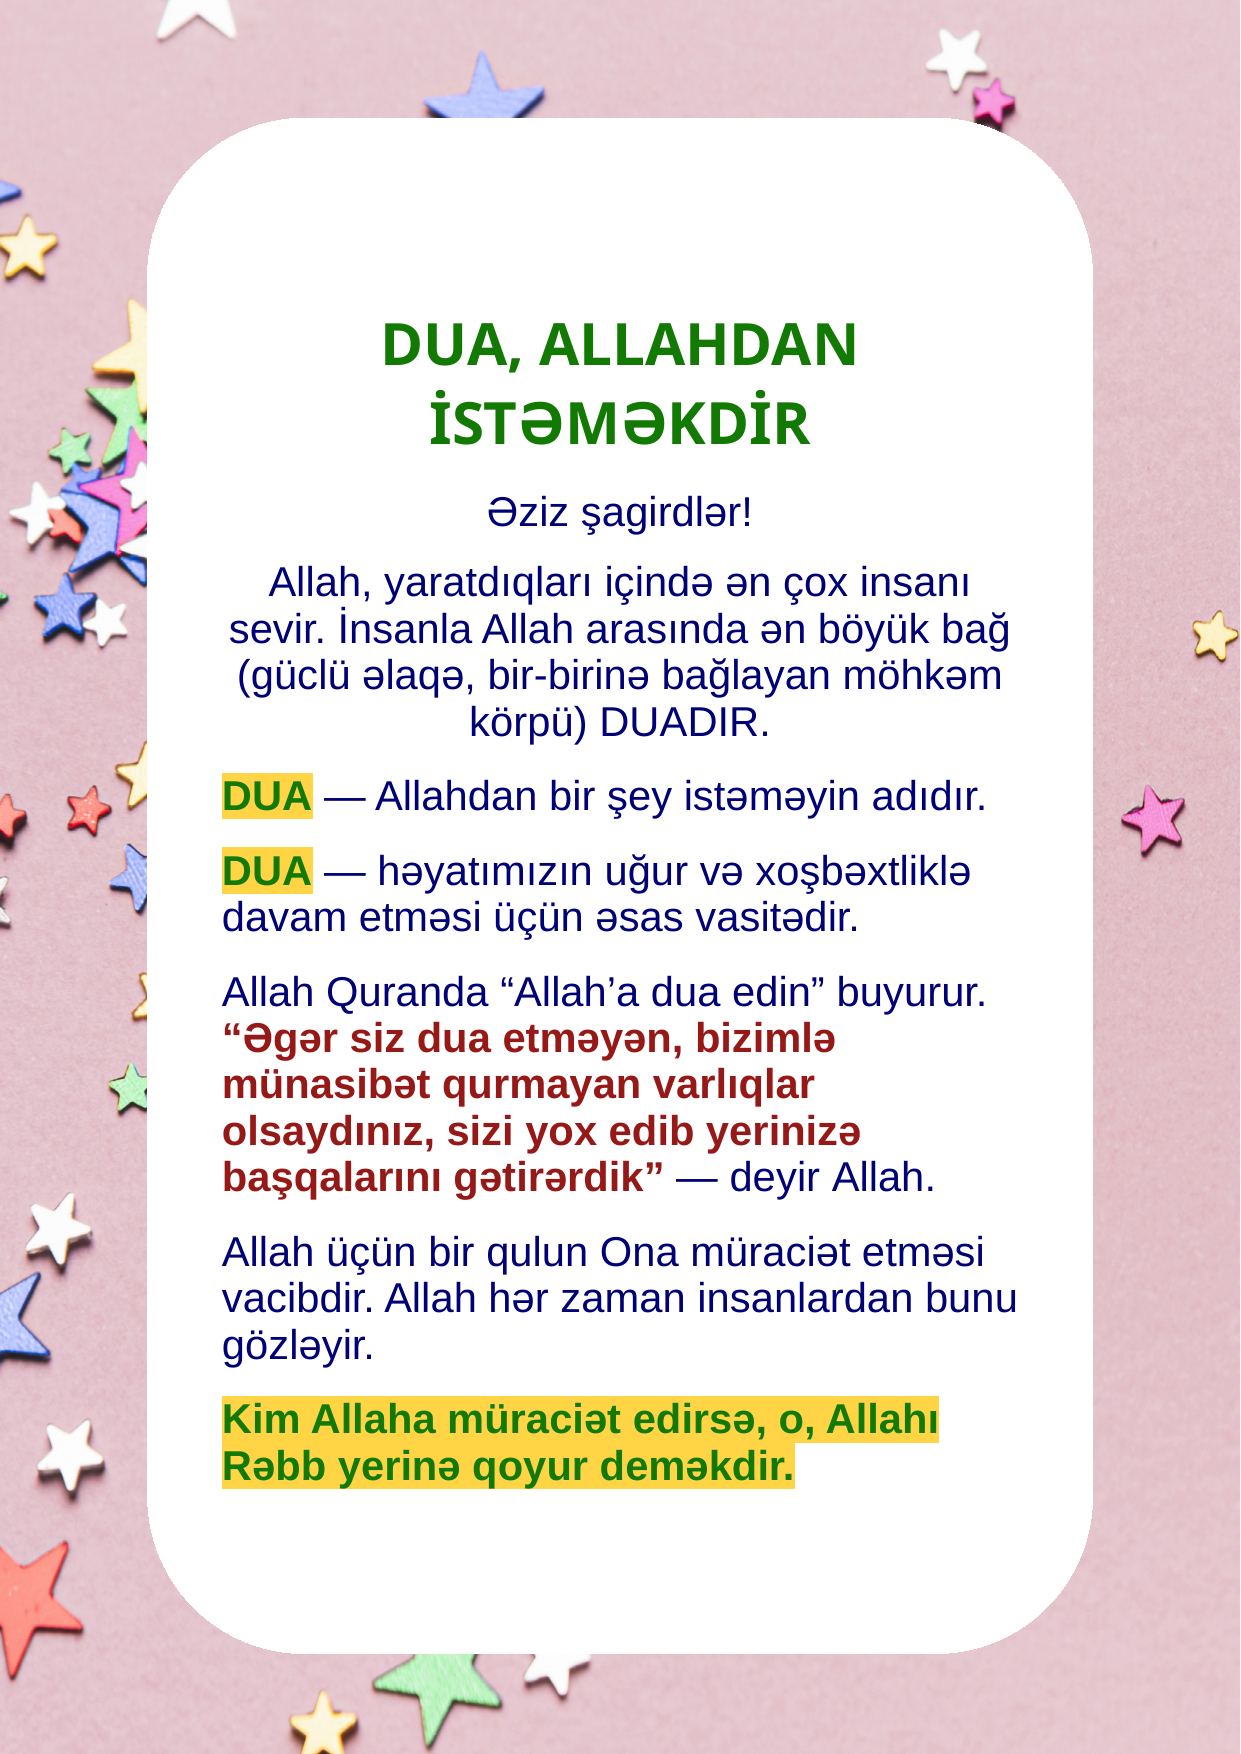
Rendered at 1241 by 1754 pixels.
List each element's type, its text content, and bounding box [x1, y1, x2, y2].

text_box DUA, ALLAHDAN İSTƏMƏKDİR Əziz şagirdlər! Allah, yaratdıqları içində ən çox insanı sevir. İnsanla Allah arasında ən böyük bağ (güclü əlaqə, bir-birinə bağlayan möhkəm körpü) DUADIR. DUA — Allahdan bir şey istəməyin adıdır. DUA — həyatımızın uğur və xoşbəxtliklə davam etməsi üçün əsas vasitədir. Allah Quranda “Allah’a dua edin” buyurur. “Əgər siz dua etməyən, bizimlə münasibət qurmayan varlıqlar olsaydınız, sizi yox edib yerinizə başqalarını gətirərdik” — deyir Allah. Allah üçün bir qulun Ona müraciət etməsi vacibdir. Allah hər zaman insanlardan bunu gözləyir. Kim Allaha müraciət edirsə, o, Allahı Rəbb yerinə qoyur deməkdir. [206, 295, 1034, 1506]
text_box [147, 118, 1093, 1654]
picture [0, 0, 1241, 1754]
